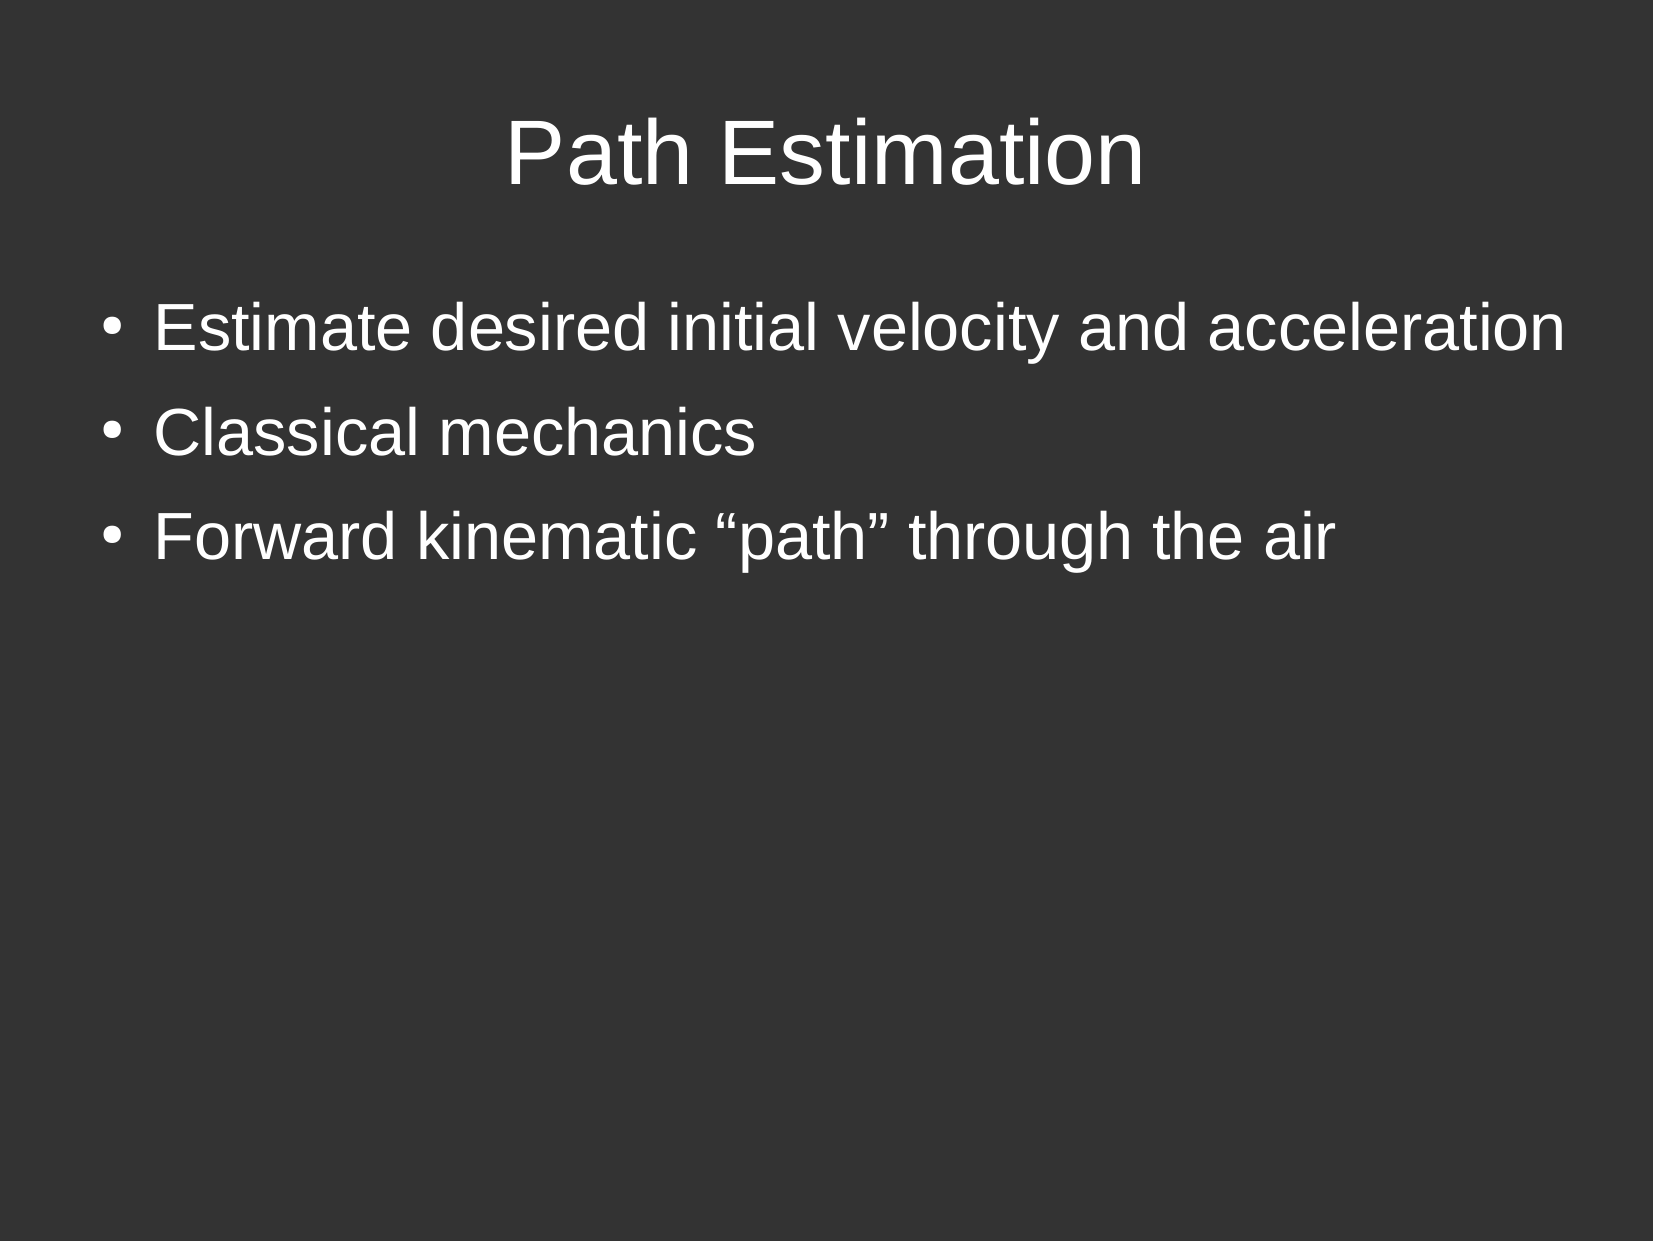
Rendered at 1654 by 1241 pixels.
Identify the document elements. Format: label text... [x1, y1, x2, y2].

list Estimate desired initial velocity and acceleration Classical mechanics Forward kinematic “path” through the air [82, 290, 1571, 1109]
title Path Estimation [82, 49, 1571, 257]
